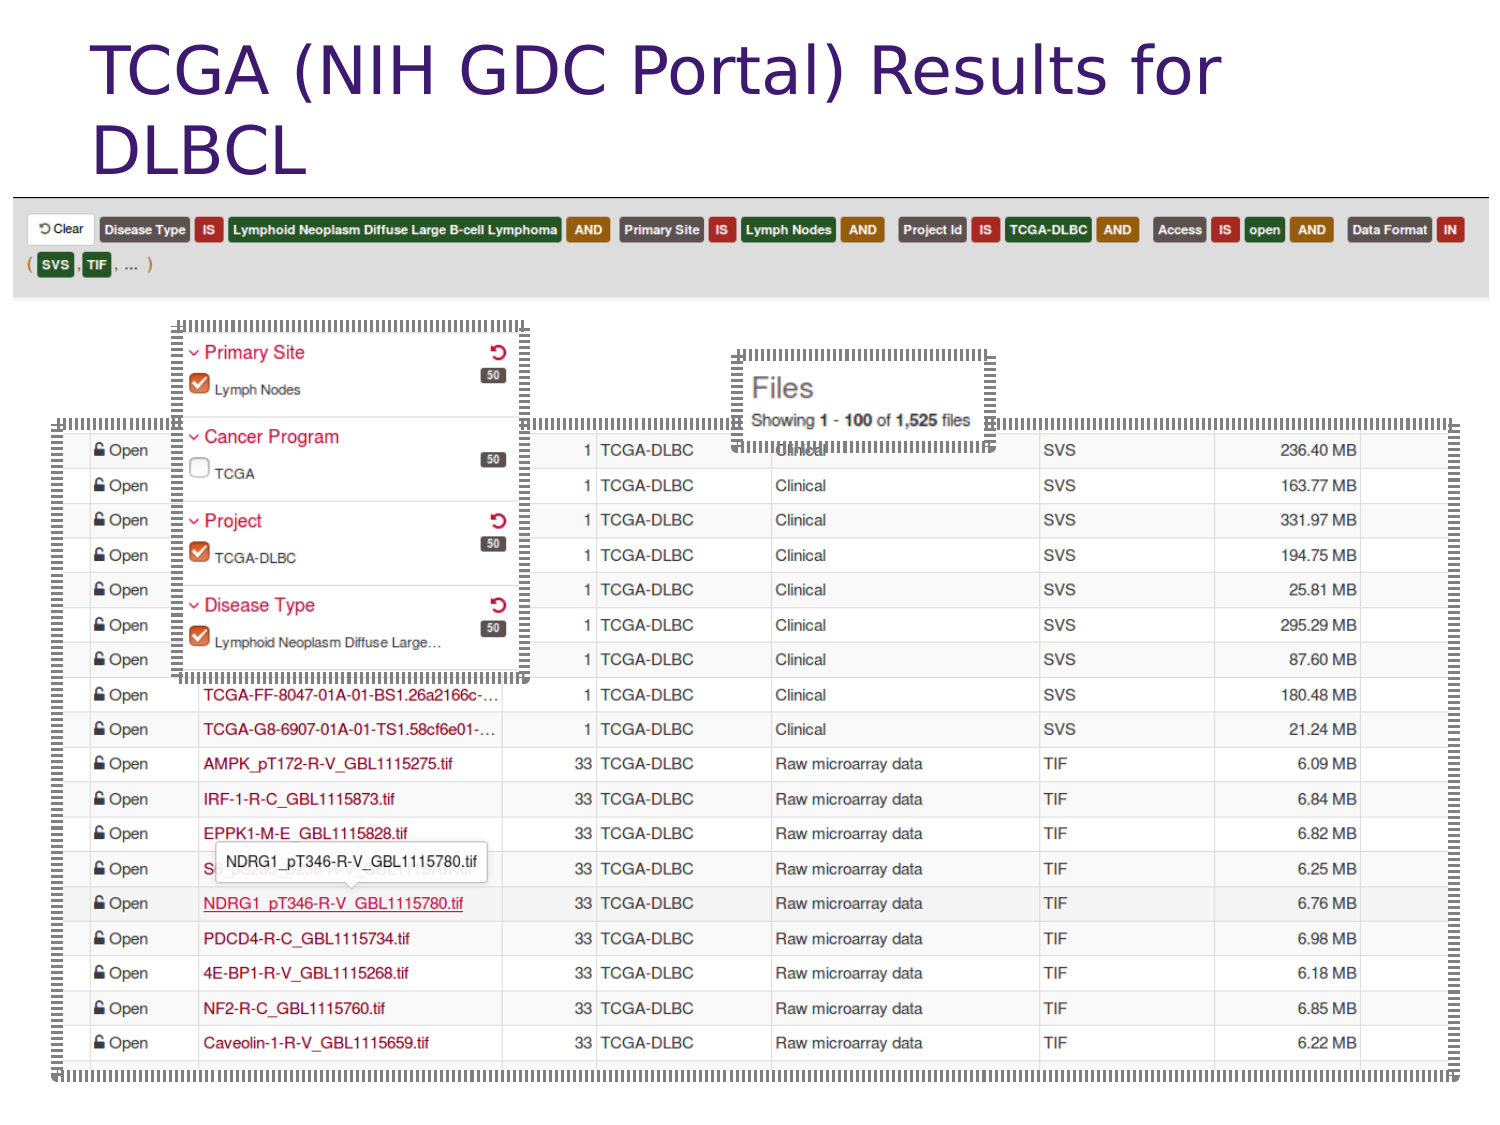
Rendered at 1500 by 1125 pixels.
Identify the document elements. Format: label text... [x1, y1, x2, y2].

title TCGA (NIH GDC Portal) Results for DLBCL [75, 45, 1423, 171]
picture [63, 331, 1449, 1070]
picture [13, 197, 1489, 301]
